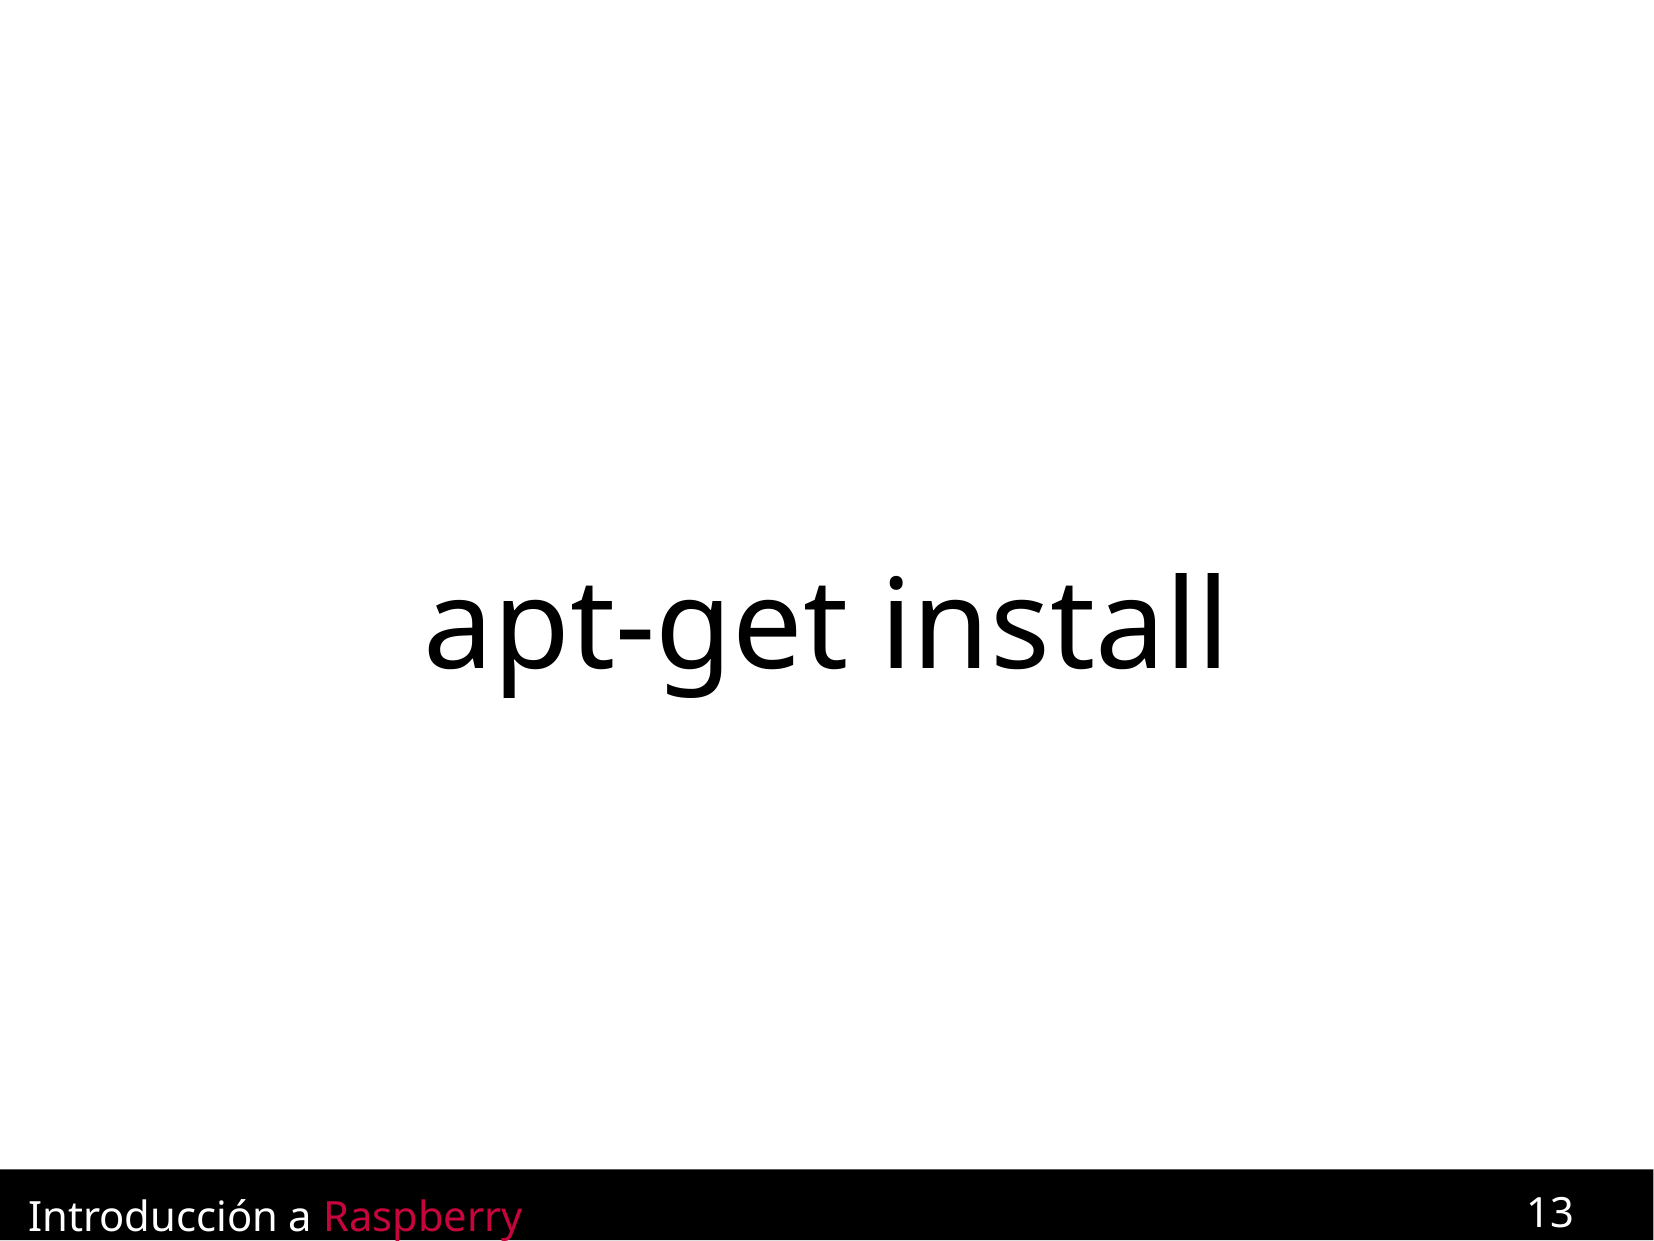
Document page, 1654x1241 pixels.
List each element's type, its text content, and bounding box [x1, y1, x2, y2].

text_box Introducción a Raspberry Pi [13, 1179, 556, 1241]
text_box [0, 0, 1654, 1241]
text_box <number> [1521, 1175, 1654, 1241]
title apt-get install [82, 516, 1571, 724]
